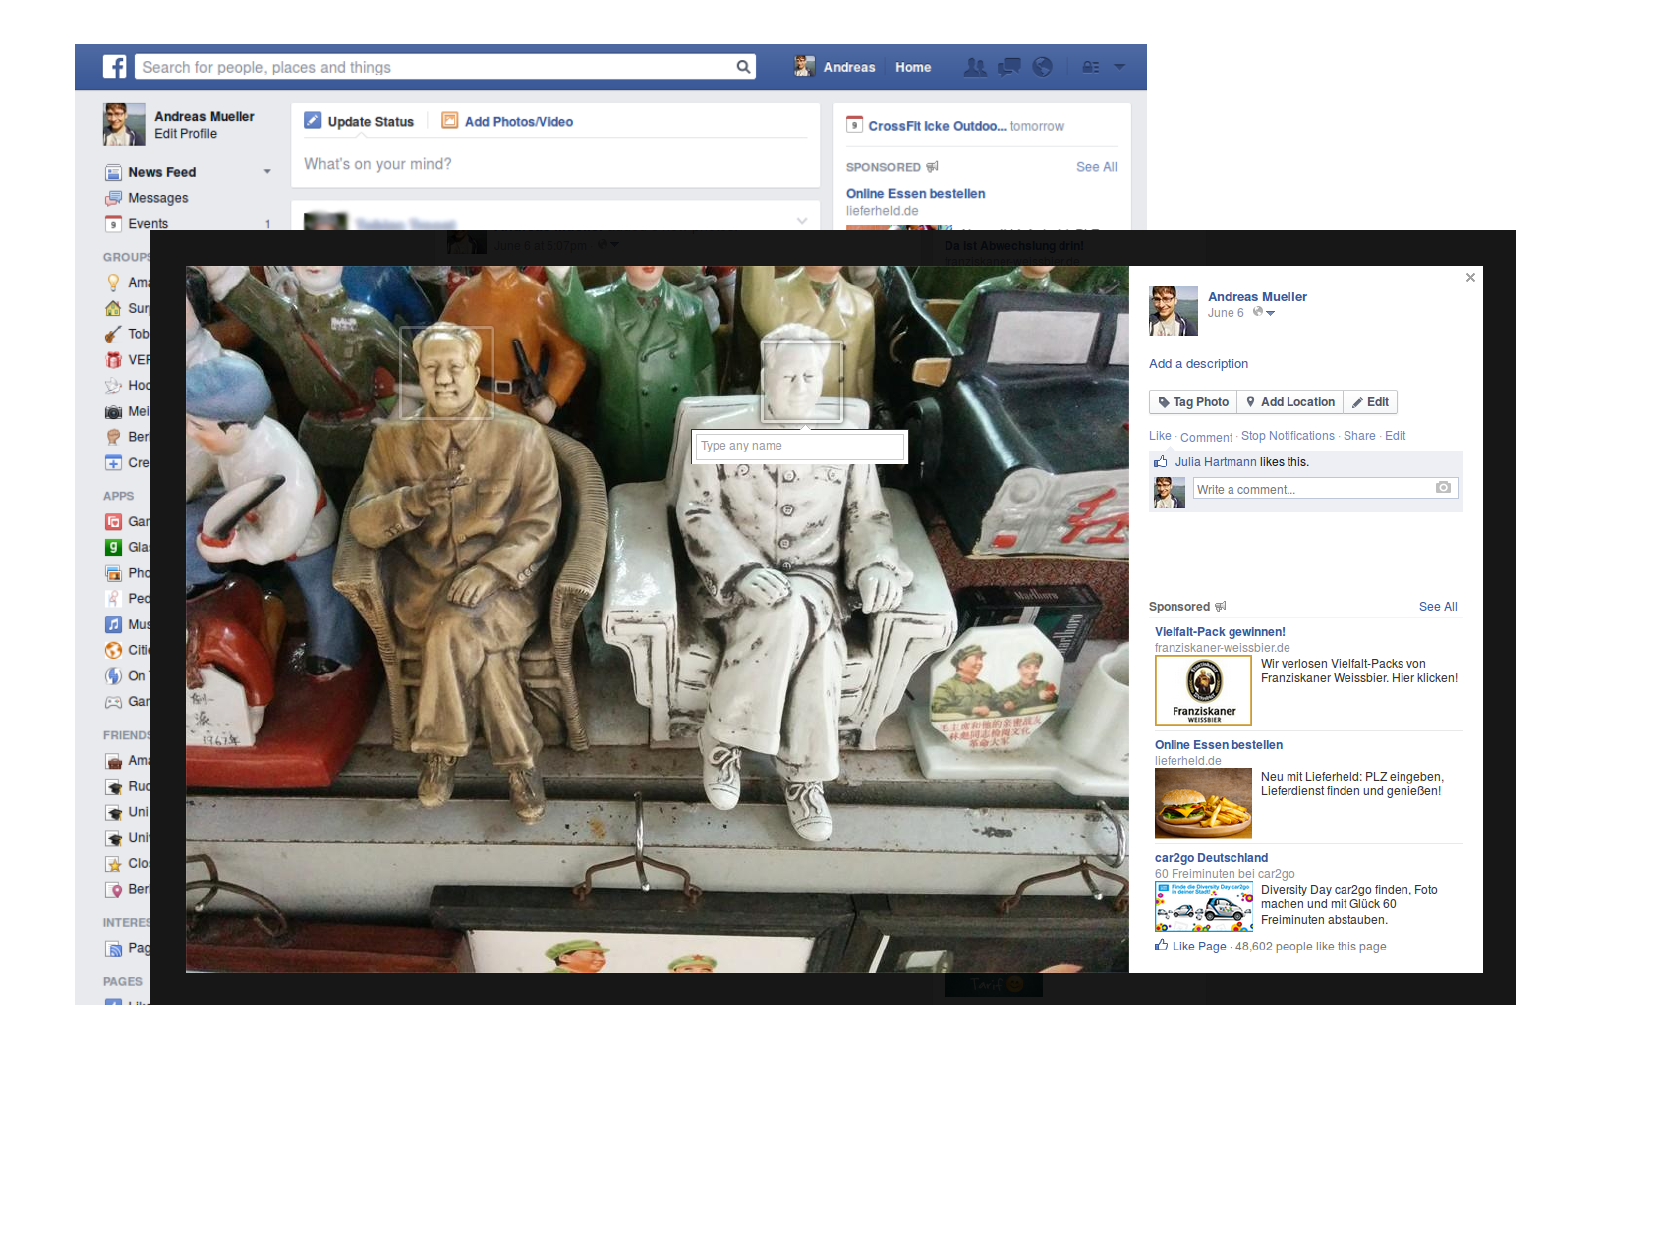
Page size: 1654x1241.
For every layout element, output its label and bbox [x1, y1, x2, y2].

picture [75, 44, 1516, 1006]
